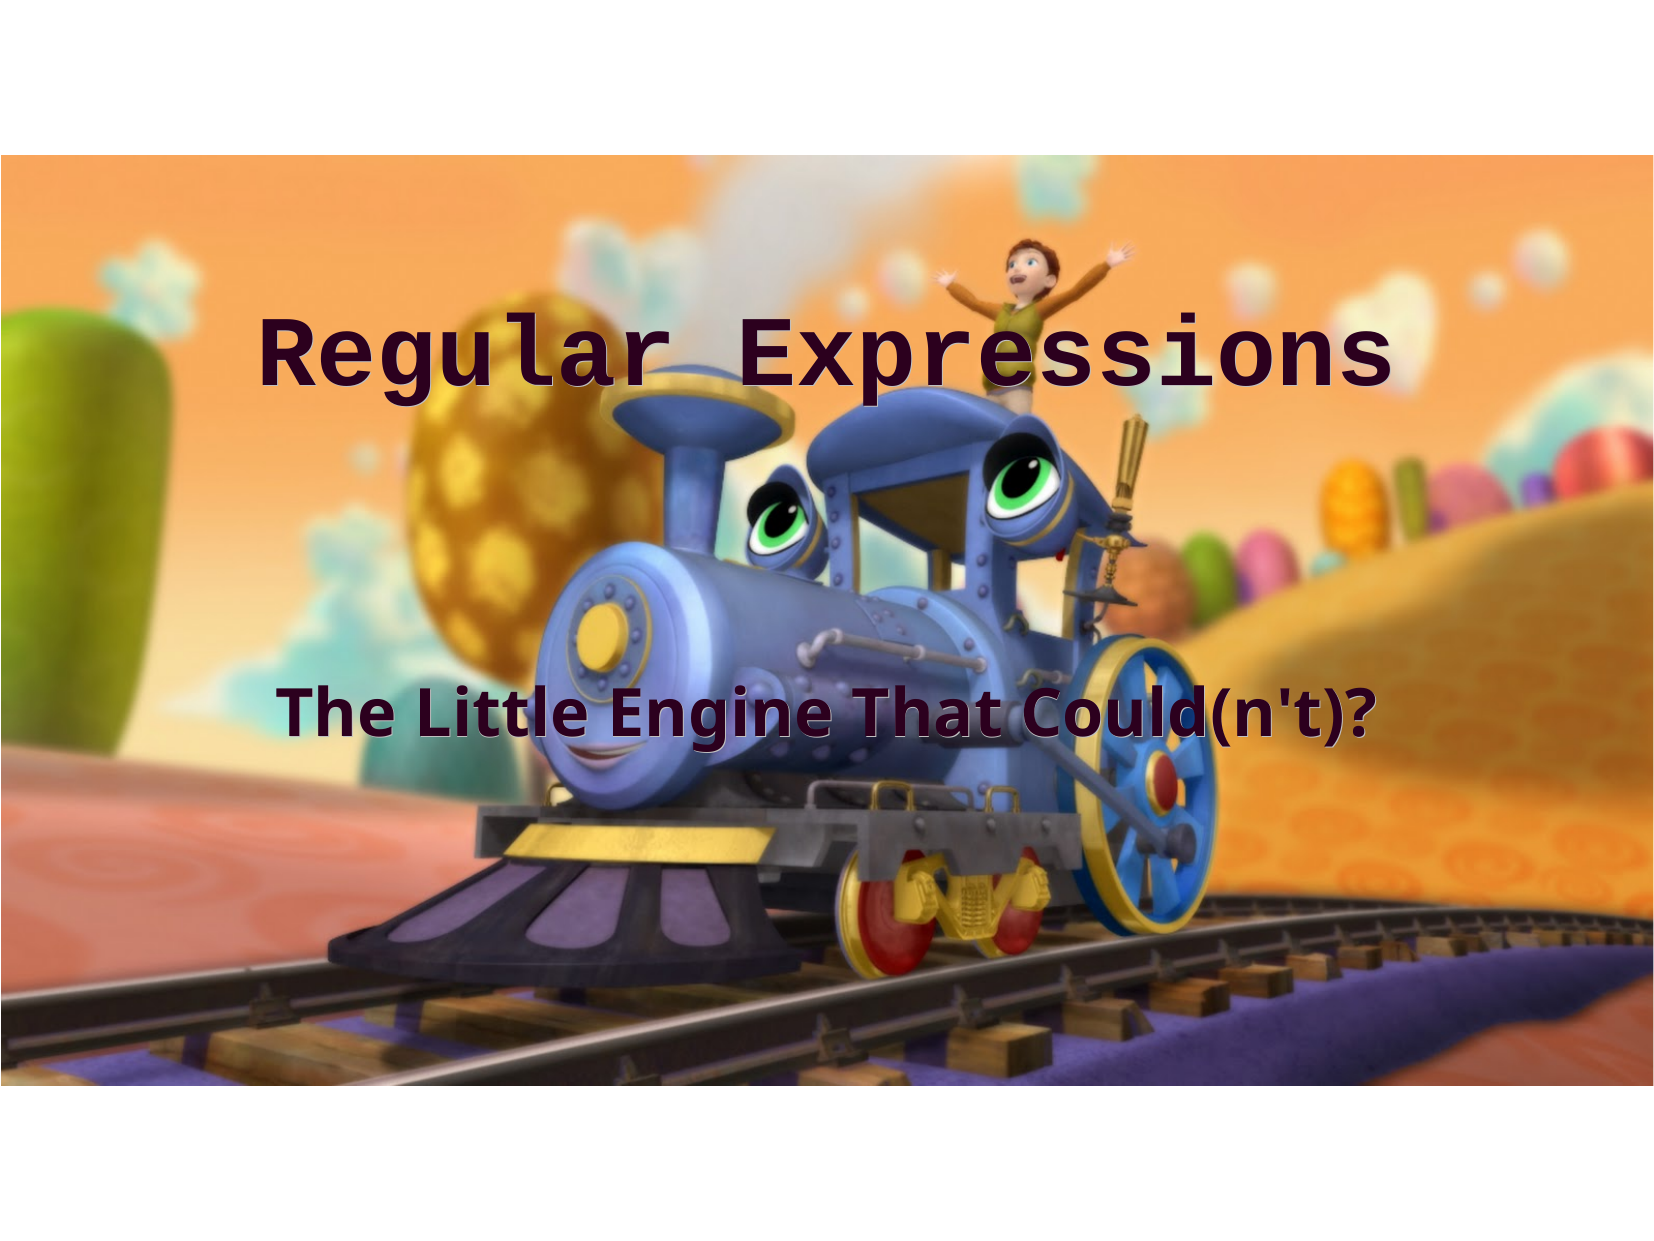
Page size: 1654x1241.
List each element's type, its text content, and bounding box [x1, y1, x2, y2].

subtitle Regular Expressions The Little Engine That Could(n't)? [82, 49, 1571, 1010]
picture [1, 155, 1654, 1086]
